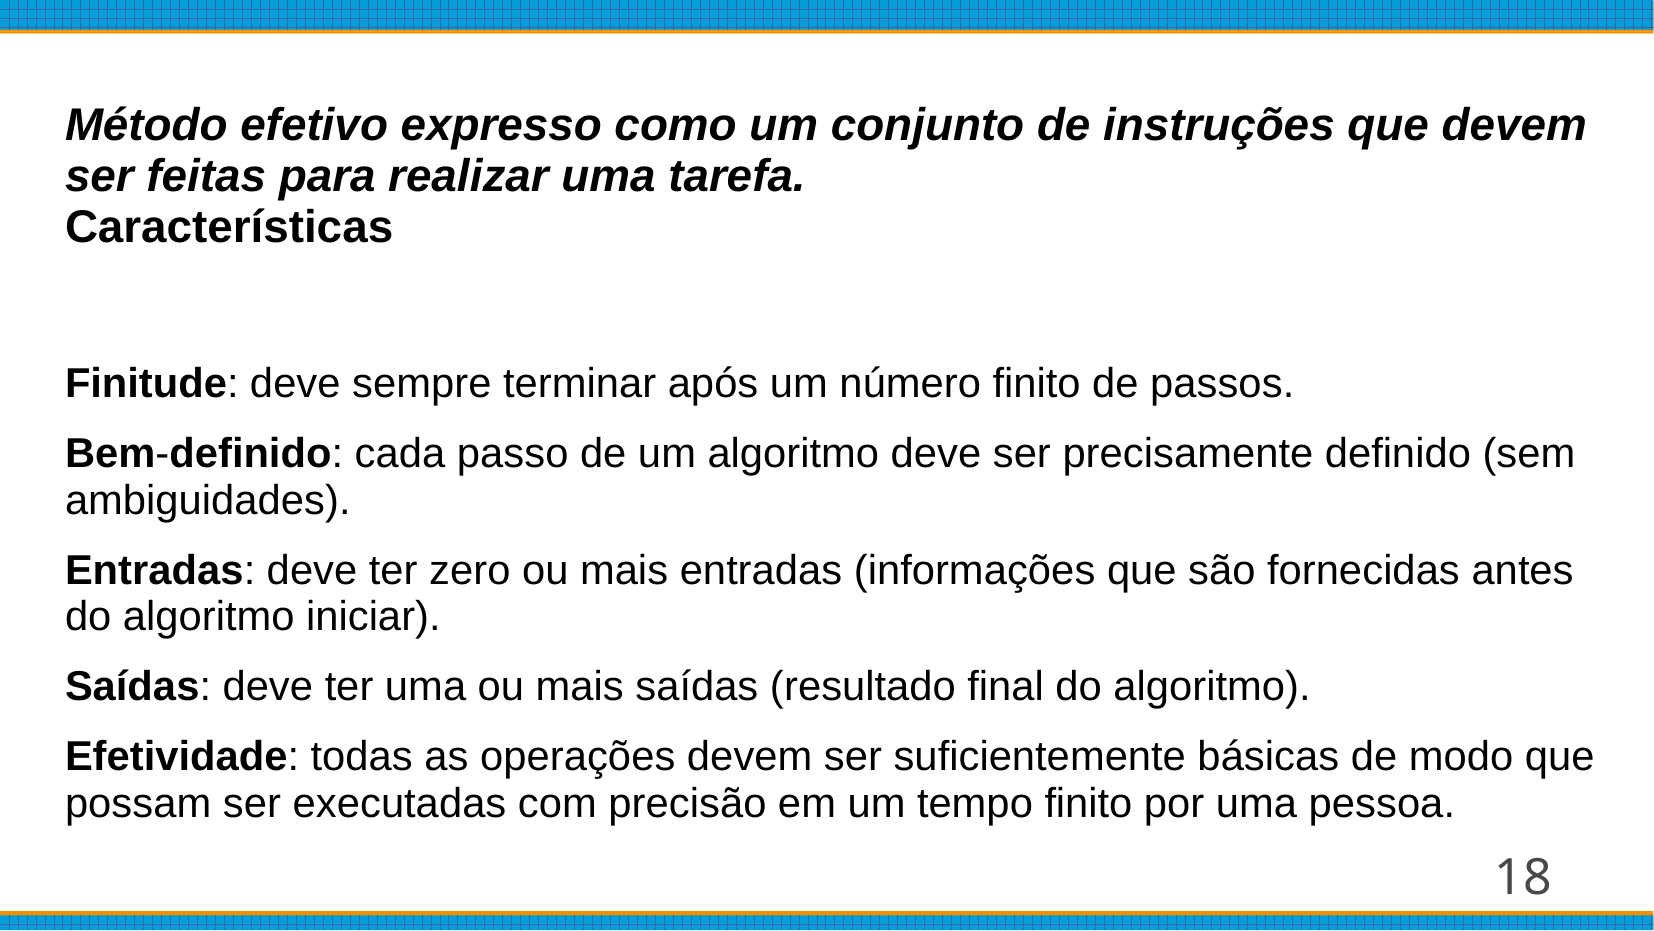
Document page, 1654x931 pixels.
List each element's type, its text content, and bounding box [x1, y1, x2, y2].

text_box Método efetivo expresso como um conjunto de instruções que devem ser feitas para realizar uma tarefa. Características Finitude: deve sempre terminar após um número finito de passos. Bem-definido: cada passo de um algoritmo deve ser precisamente definido (sem ambiguidades). Entradas: deve ter zero ou mais entradas (informações que são fornecidas antes do algoritmo iniciar). Saídas: deve ter uma ou mais saídas (resultado final do algoritmo). Efetividade: todas as operações devem ser suficientemente básicas de modo que possam ser executadas com precisão em um tempo finito por uma pessoa. [59, 39, 1625, 886]
